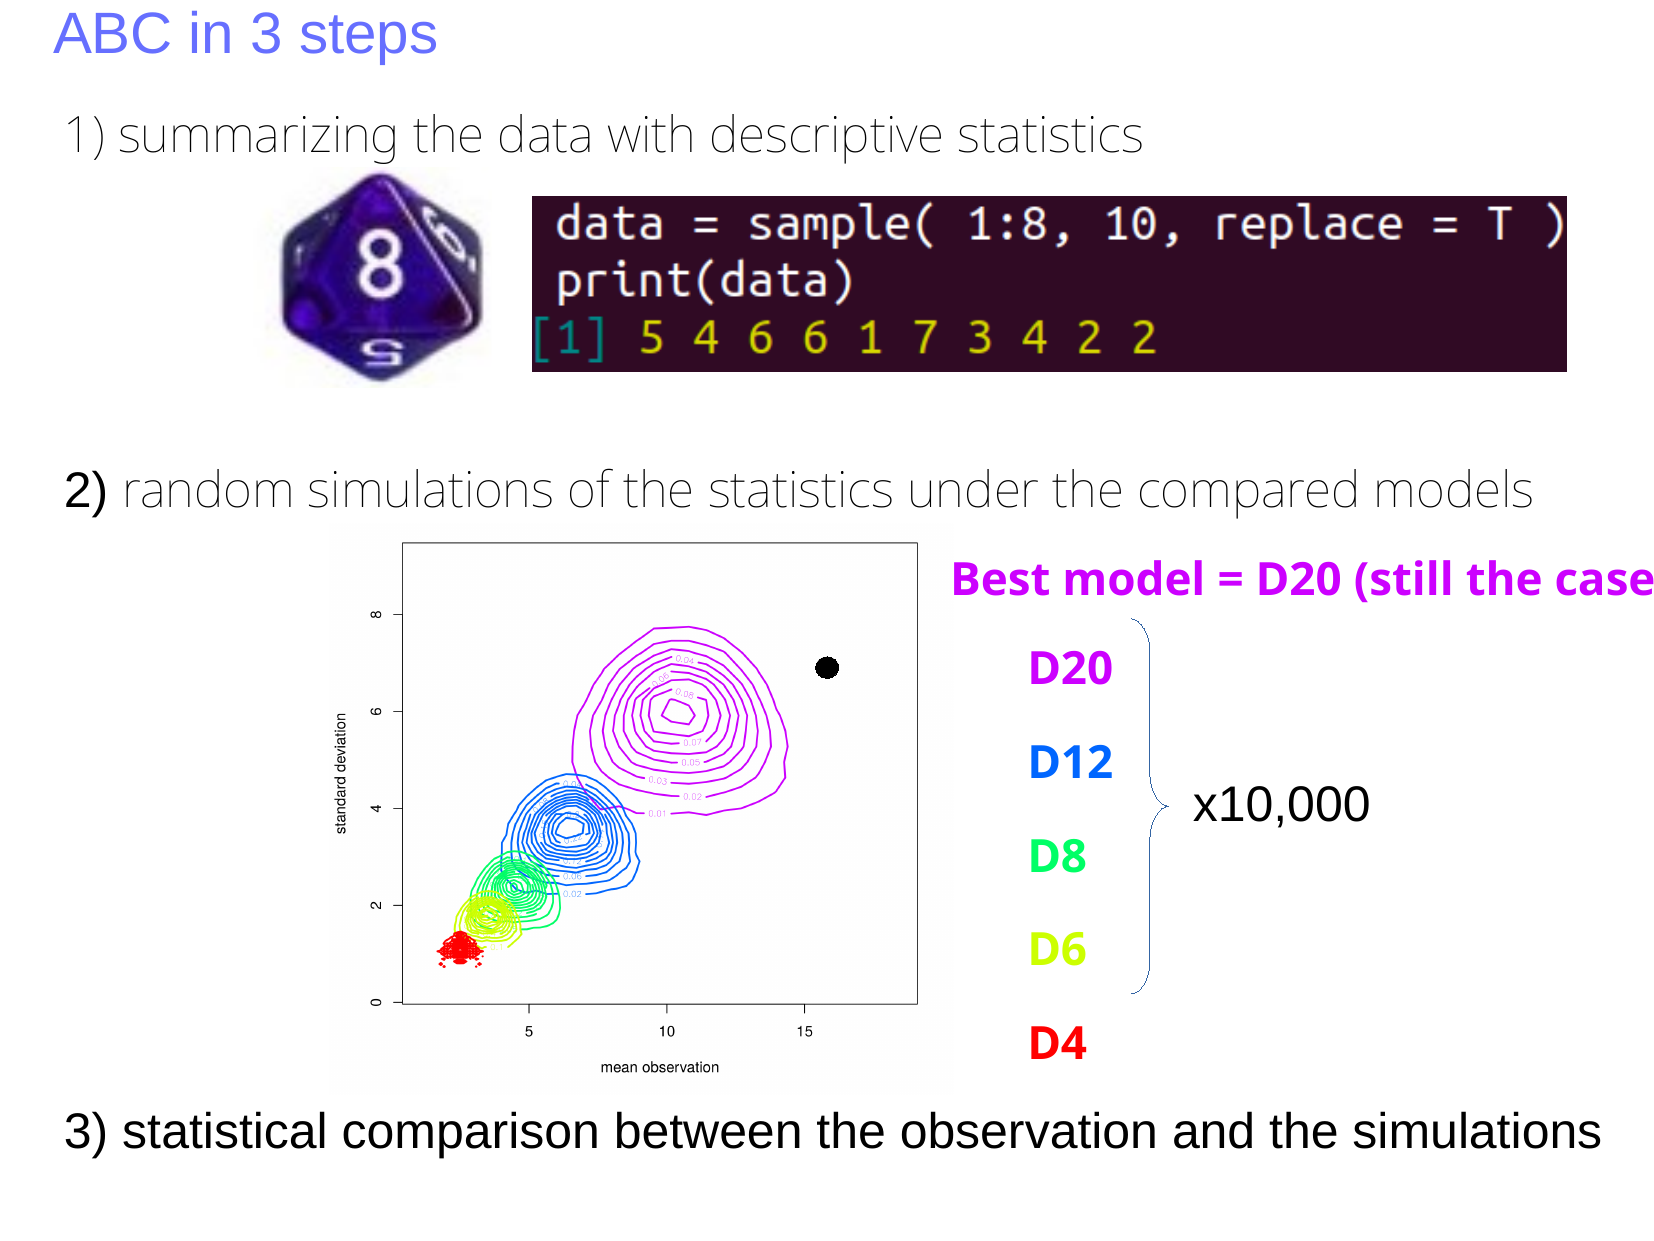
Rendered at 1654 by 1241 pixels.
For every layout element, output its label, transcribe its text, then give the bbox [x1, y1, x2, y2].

text_box 3) statistical comparison between the observation and the simulations [49, 1096, 1628, 1241]
text_box Best model = D20 (still the case) [935, 538, 1654, 657]
picture [532, 196, 1567, 372]
text_box 1) summarizing the data with descriptive statistics [49, 92, 1177, 215]
picture [253, 215, 492, 388]
text_box [815, 656, 839, 679]
text_box x10,000 [1213, 768, 1386, 840]
text_box D20 D12 D8 D6 D4 [1012, 596, 1213, 997]
text_box ABC in 3 steps [38, 0, 1607, 73]
text_box 2) random simulations of the statistics under the compared models [49, 446, 1563, 580]
picture [329, 580, 954, 1095]
